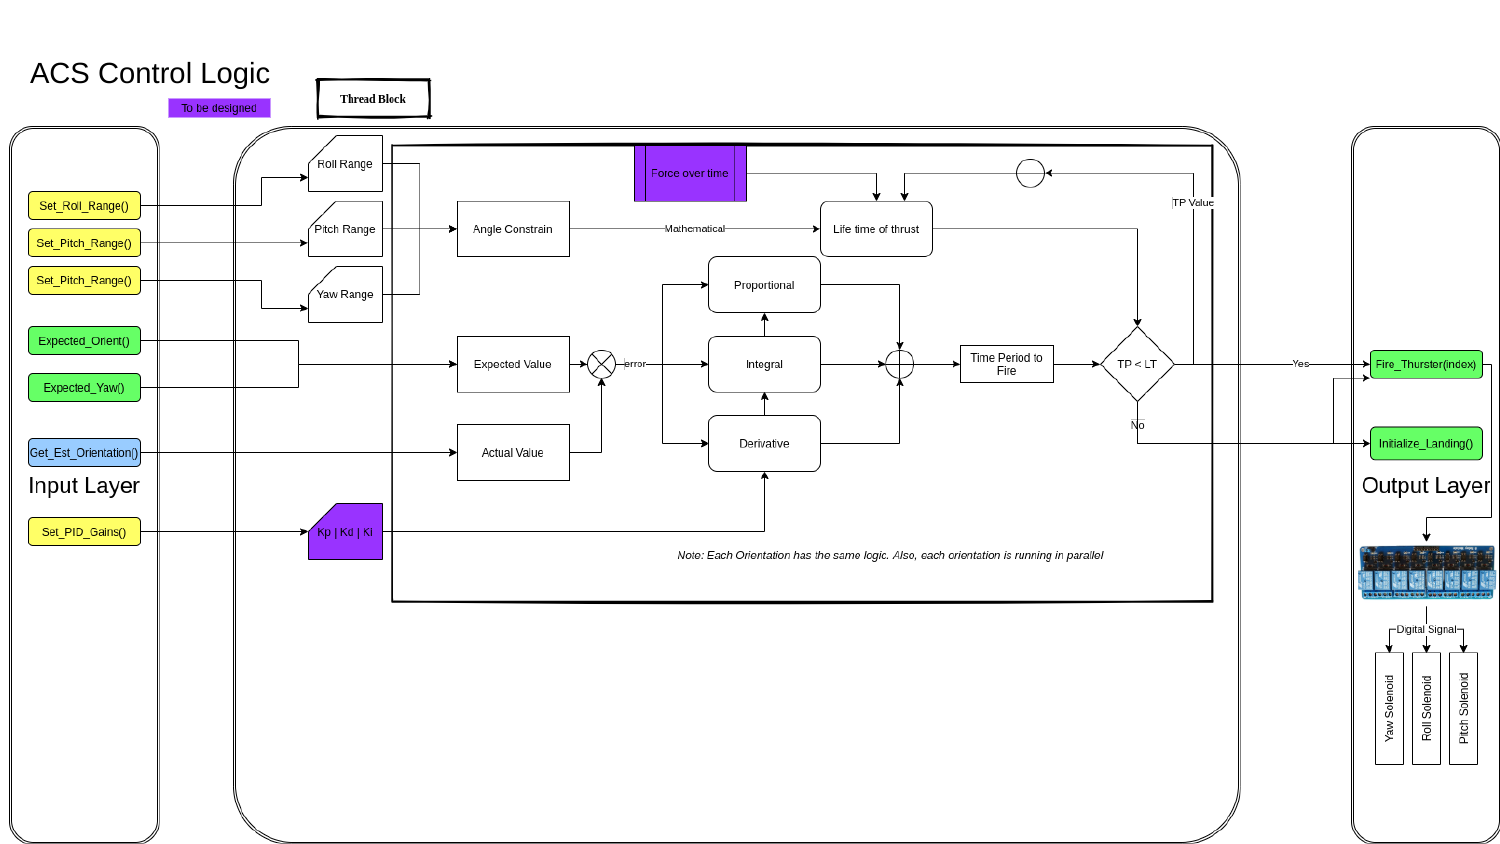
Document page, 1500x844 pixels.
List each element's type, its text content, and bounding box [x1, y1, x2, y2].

picture [9, 78, 1500, 844]
title ACS Control Logic [30, 26, 1428, 78]
